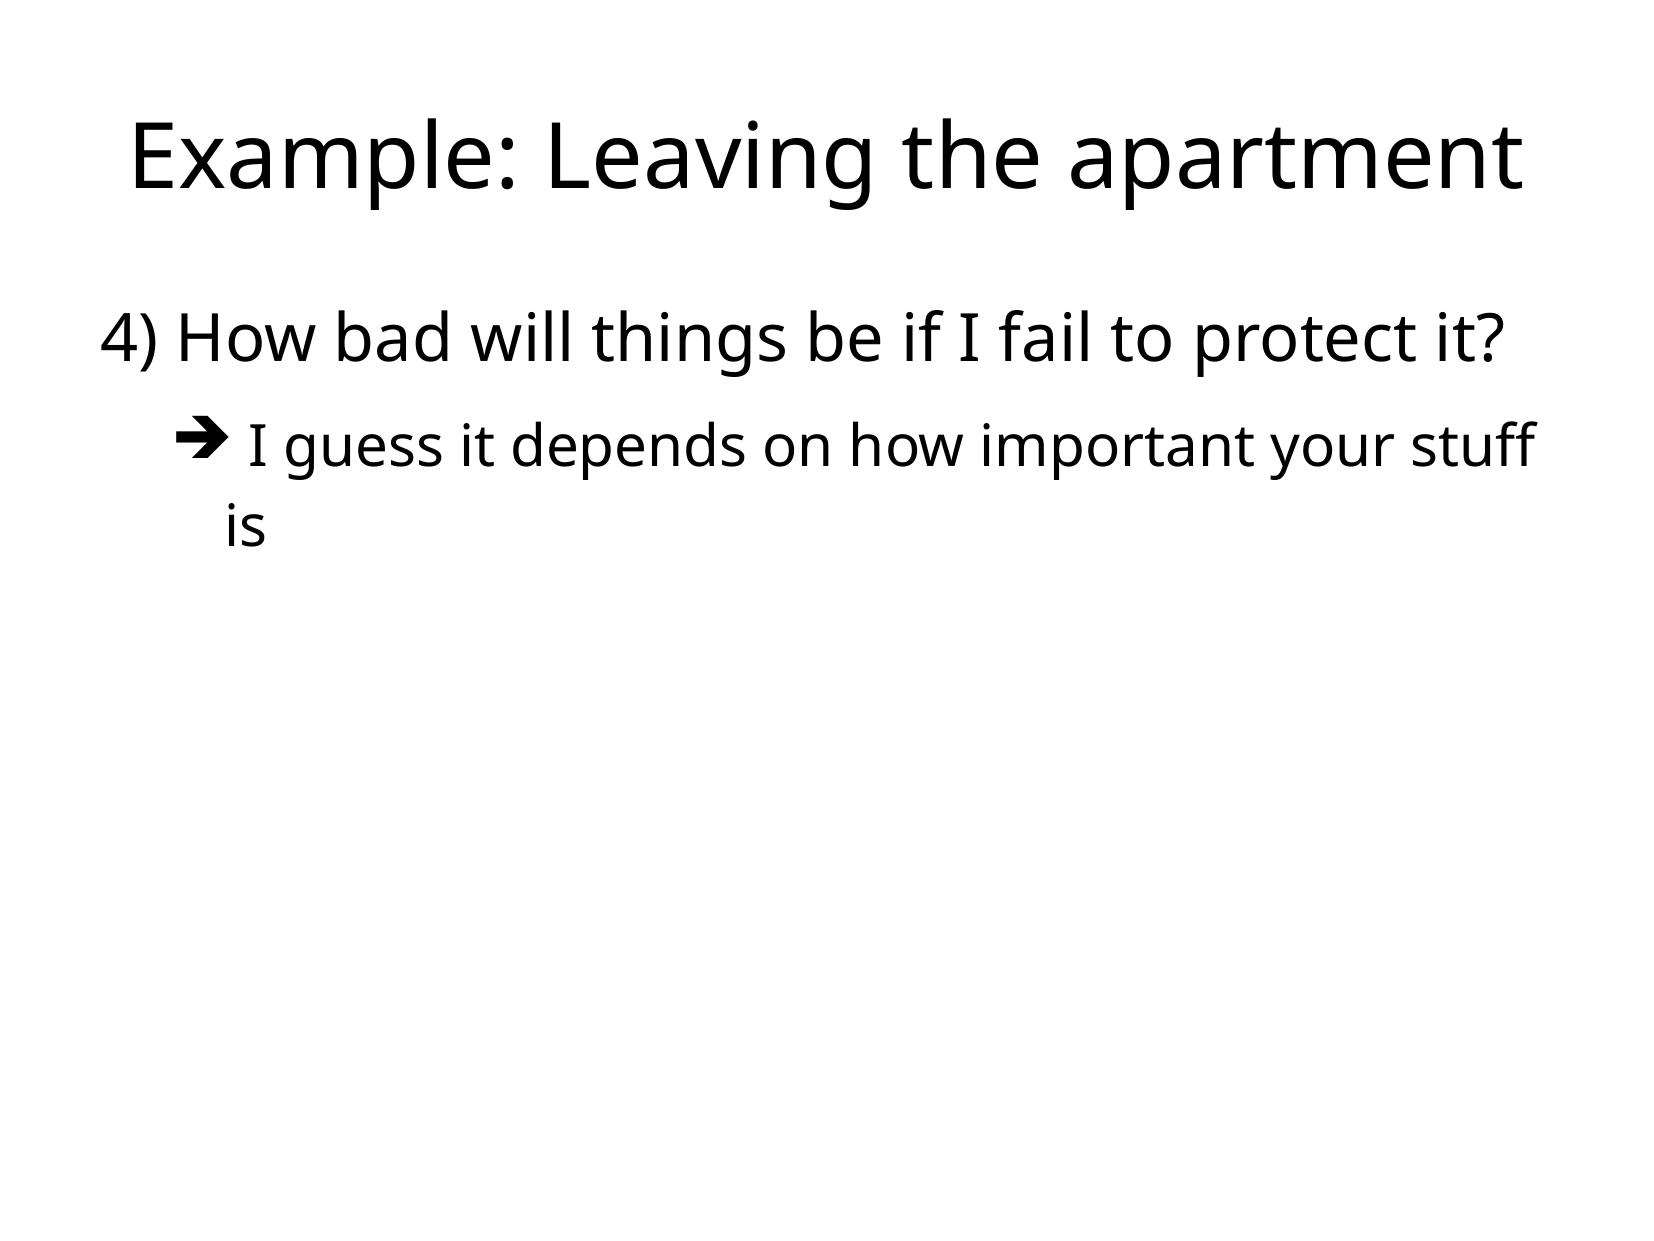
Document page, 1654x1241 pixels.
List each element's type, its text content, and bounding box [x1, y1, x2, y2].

title Example: Leaving the apartment [82, 49, 1571, 257]
list How bad will things be if I fail to protect it? I guess it depends on how important your stuff is [82, 290, 1571, 1010]
